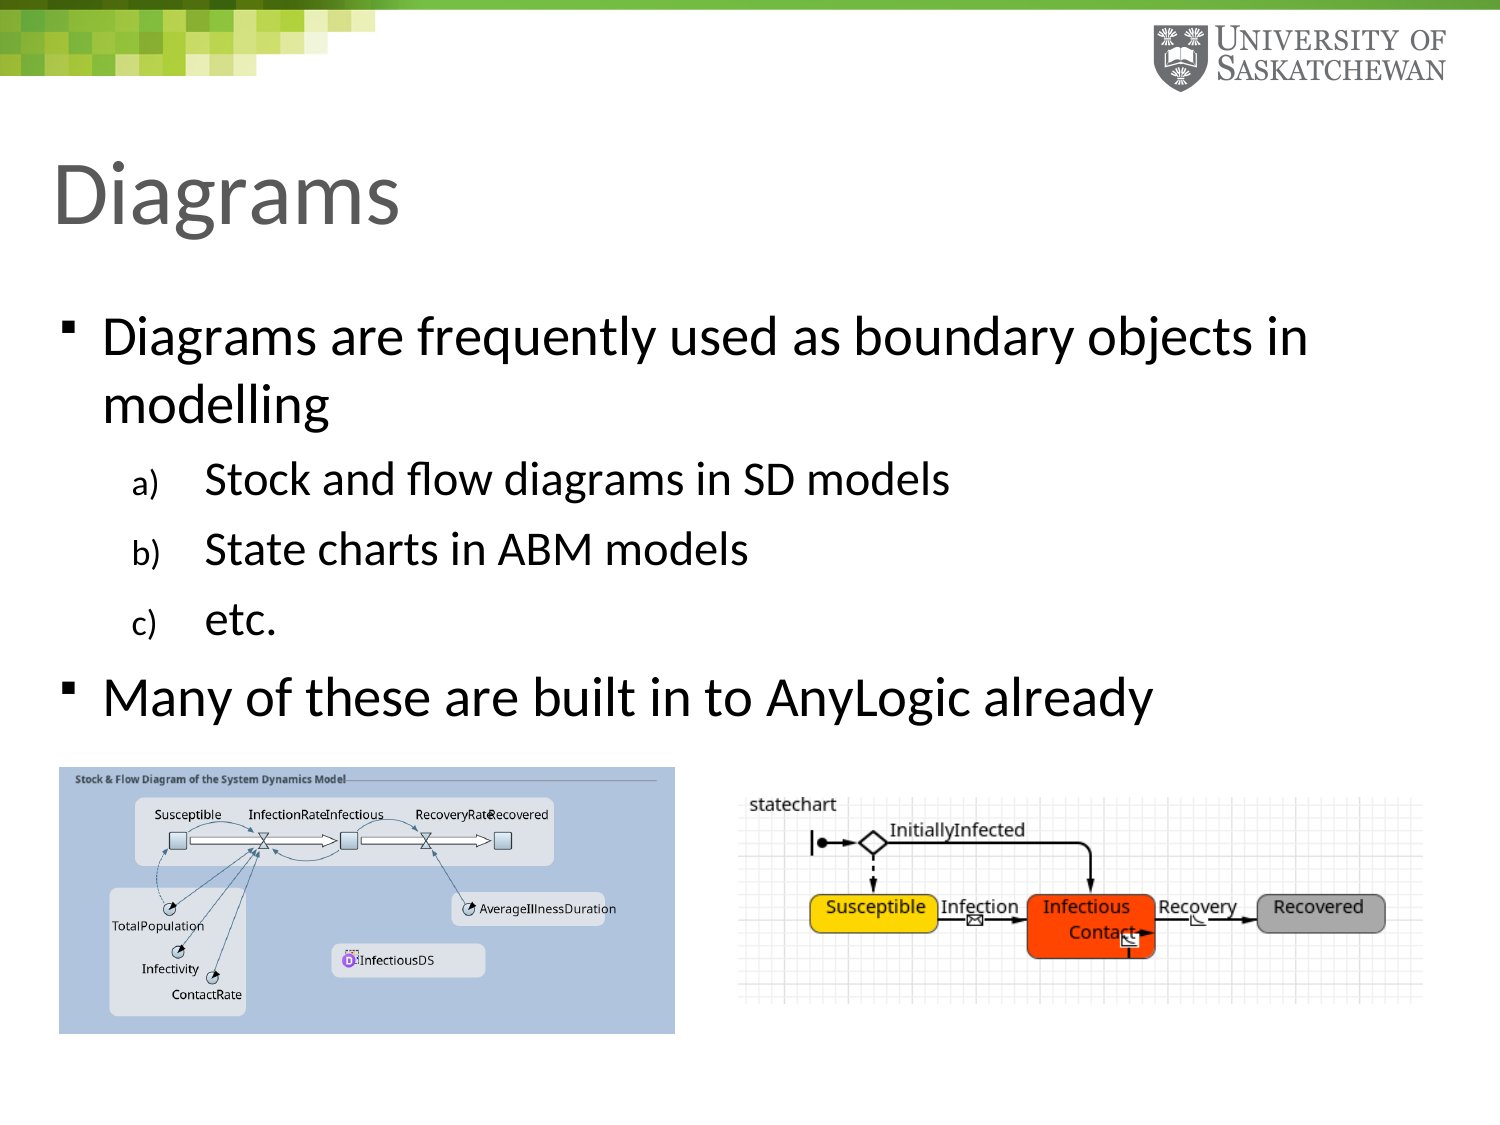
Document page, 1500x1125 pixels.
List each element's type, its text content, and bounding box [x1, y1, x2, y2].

list Diagrams are frequently used as boundary objects in modelling Stock and flow diagrams in SD models State charts in ABM models etc. Many of these are built in to AnyLogic already [44, 291, 1447, 739]
picture [0, 0, 1500, 397]
picture [738, 797, 1423, 1004]
picture [59, 767, 675, 1034]
title Diagrams [37, 124, 1441, 251]
